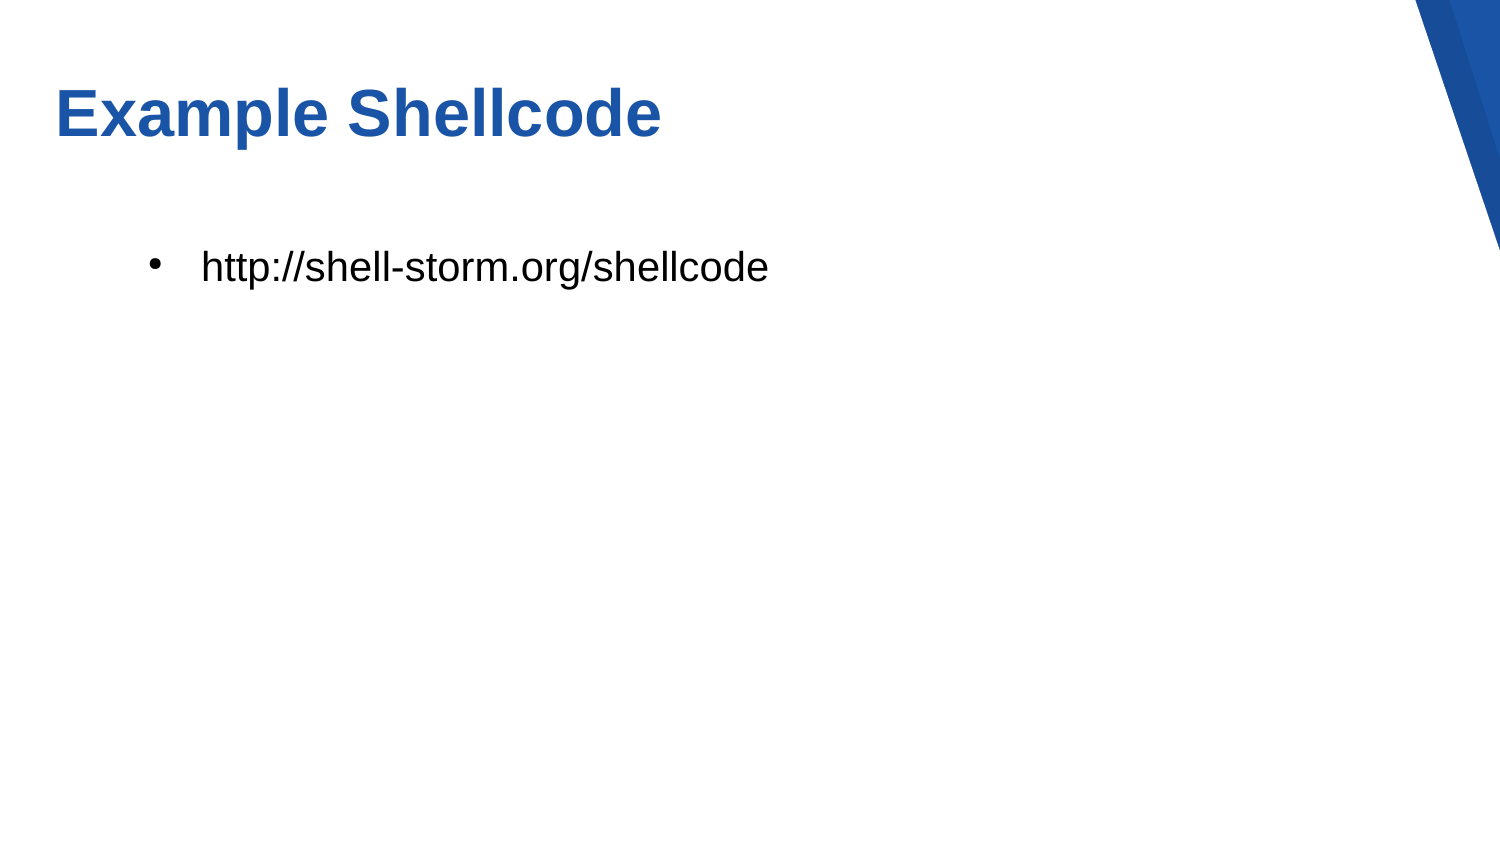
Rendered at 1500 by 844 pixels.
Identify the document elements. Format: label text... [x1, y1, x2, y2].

title Example Shellcode [40, 97, 1306, 166]
list http://shell-storm.org/shellcode [115, 225, 1399, 725]
